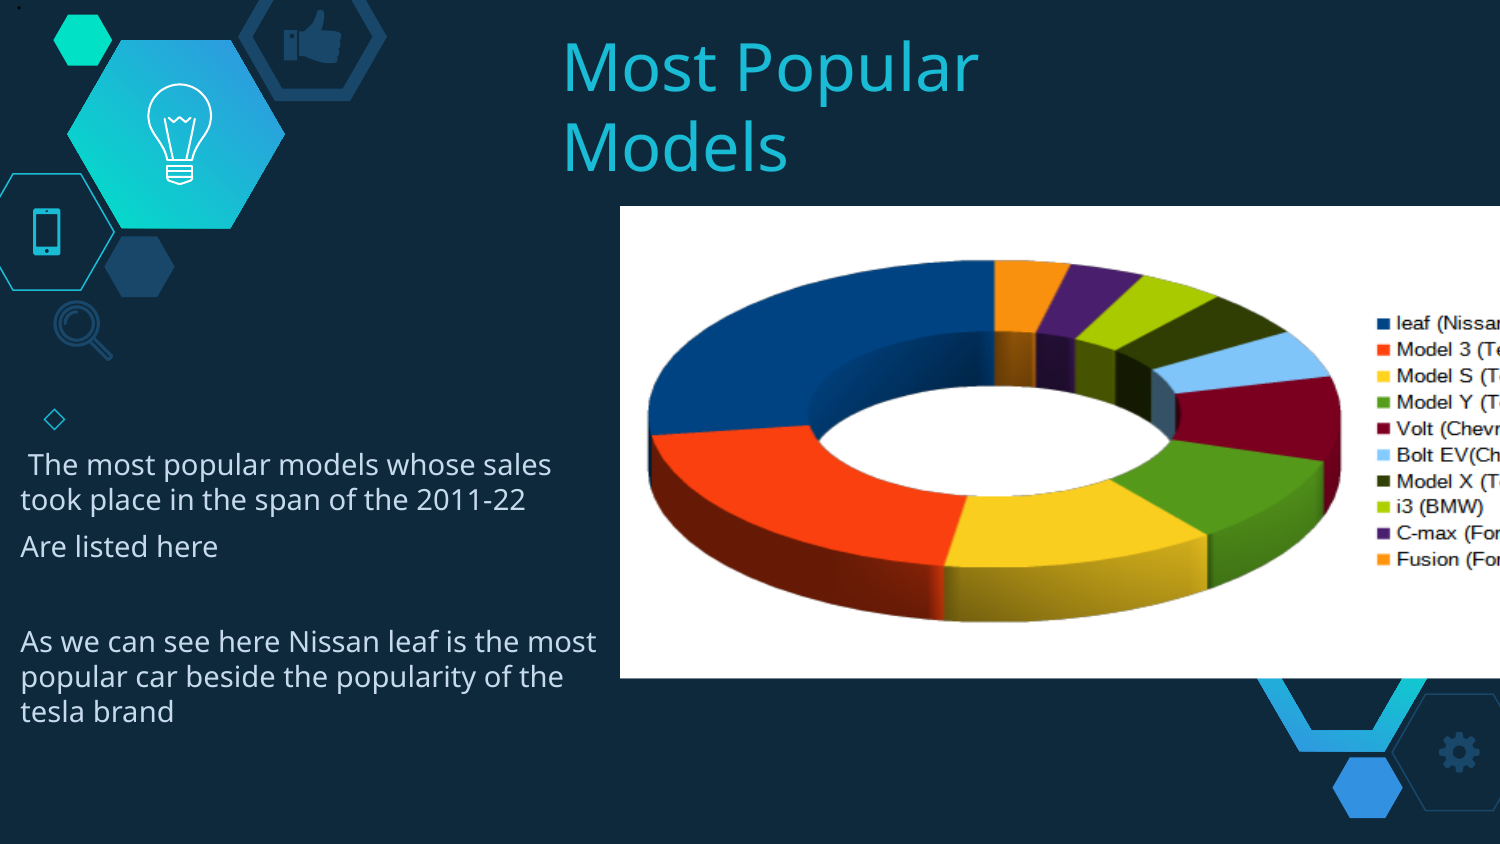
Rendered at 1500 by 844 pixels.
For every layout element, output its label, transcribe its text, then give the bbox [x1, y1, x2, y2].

picture [620, 206, 1500, 680]
list The most popular models whose sales took place in the span of the 2011-22 Are listed here As we can see here Nissan leaf is the most popular car beside the popularity of the tesla brand [20, 383, 621, 827]
text_box . [1, 0, 41, 22]
title Most Popular Models [561, 59, 1063, 200]
